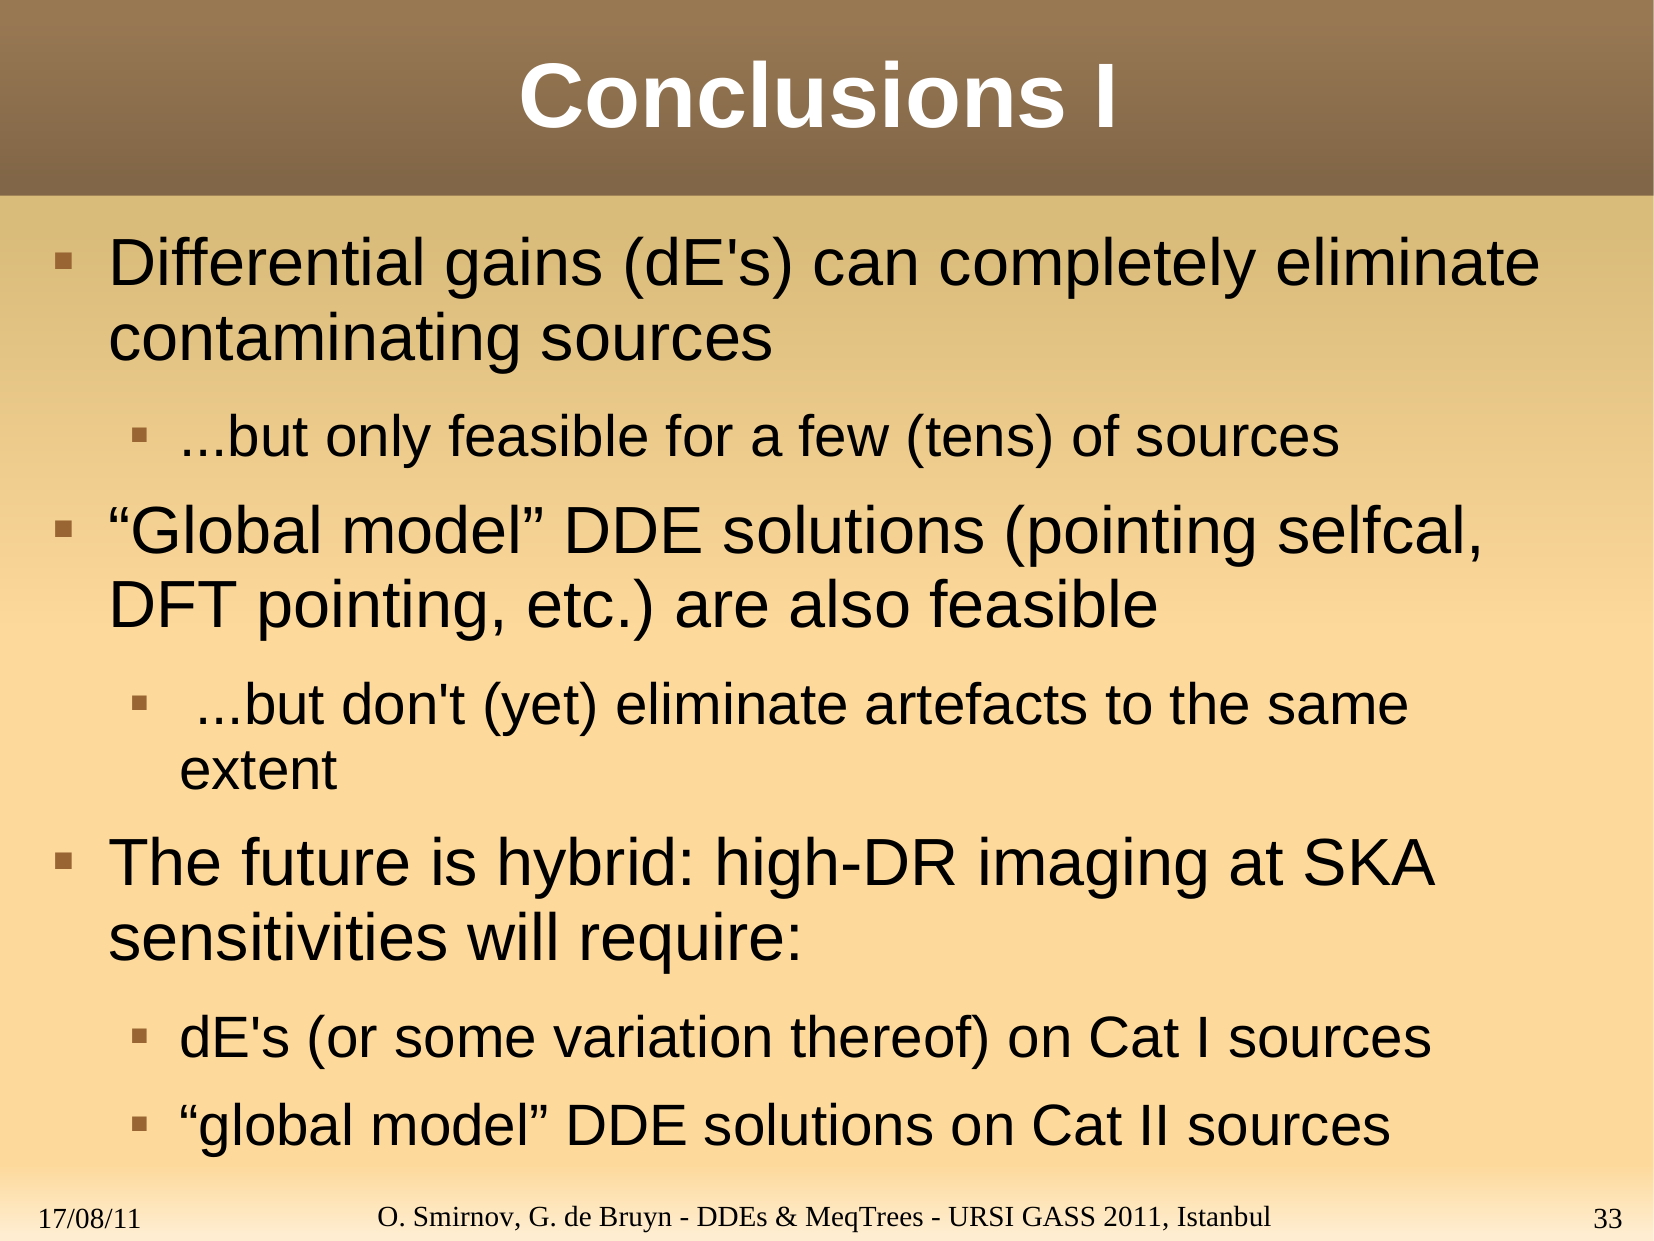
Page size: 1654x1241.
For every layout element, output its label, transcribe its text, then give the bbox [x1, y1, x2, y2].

list Differential gains (dE's) can completely eliminate contaminating sources ...but only feasible for a few (tens) of sources “Global model” DDE solutions (pointing selfcal, DFT pointing, etc.) are also feasible ...but don't (yet) eliminate artefacts to the same extent The future is hybrid: high-DR imaging at SKA sensitivities will require: dE's (or some variation thereof) on Cat I sources “global model” DDE solutions on Cat II sources [37, 225, 1576, 1241]
picture [0, 0, 1654, 1241]
title Conclusions I [75, 0, 1564, 193]
